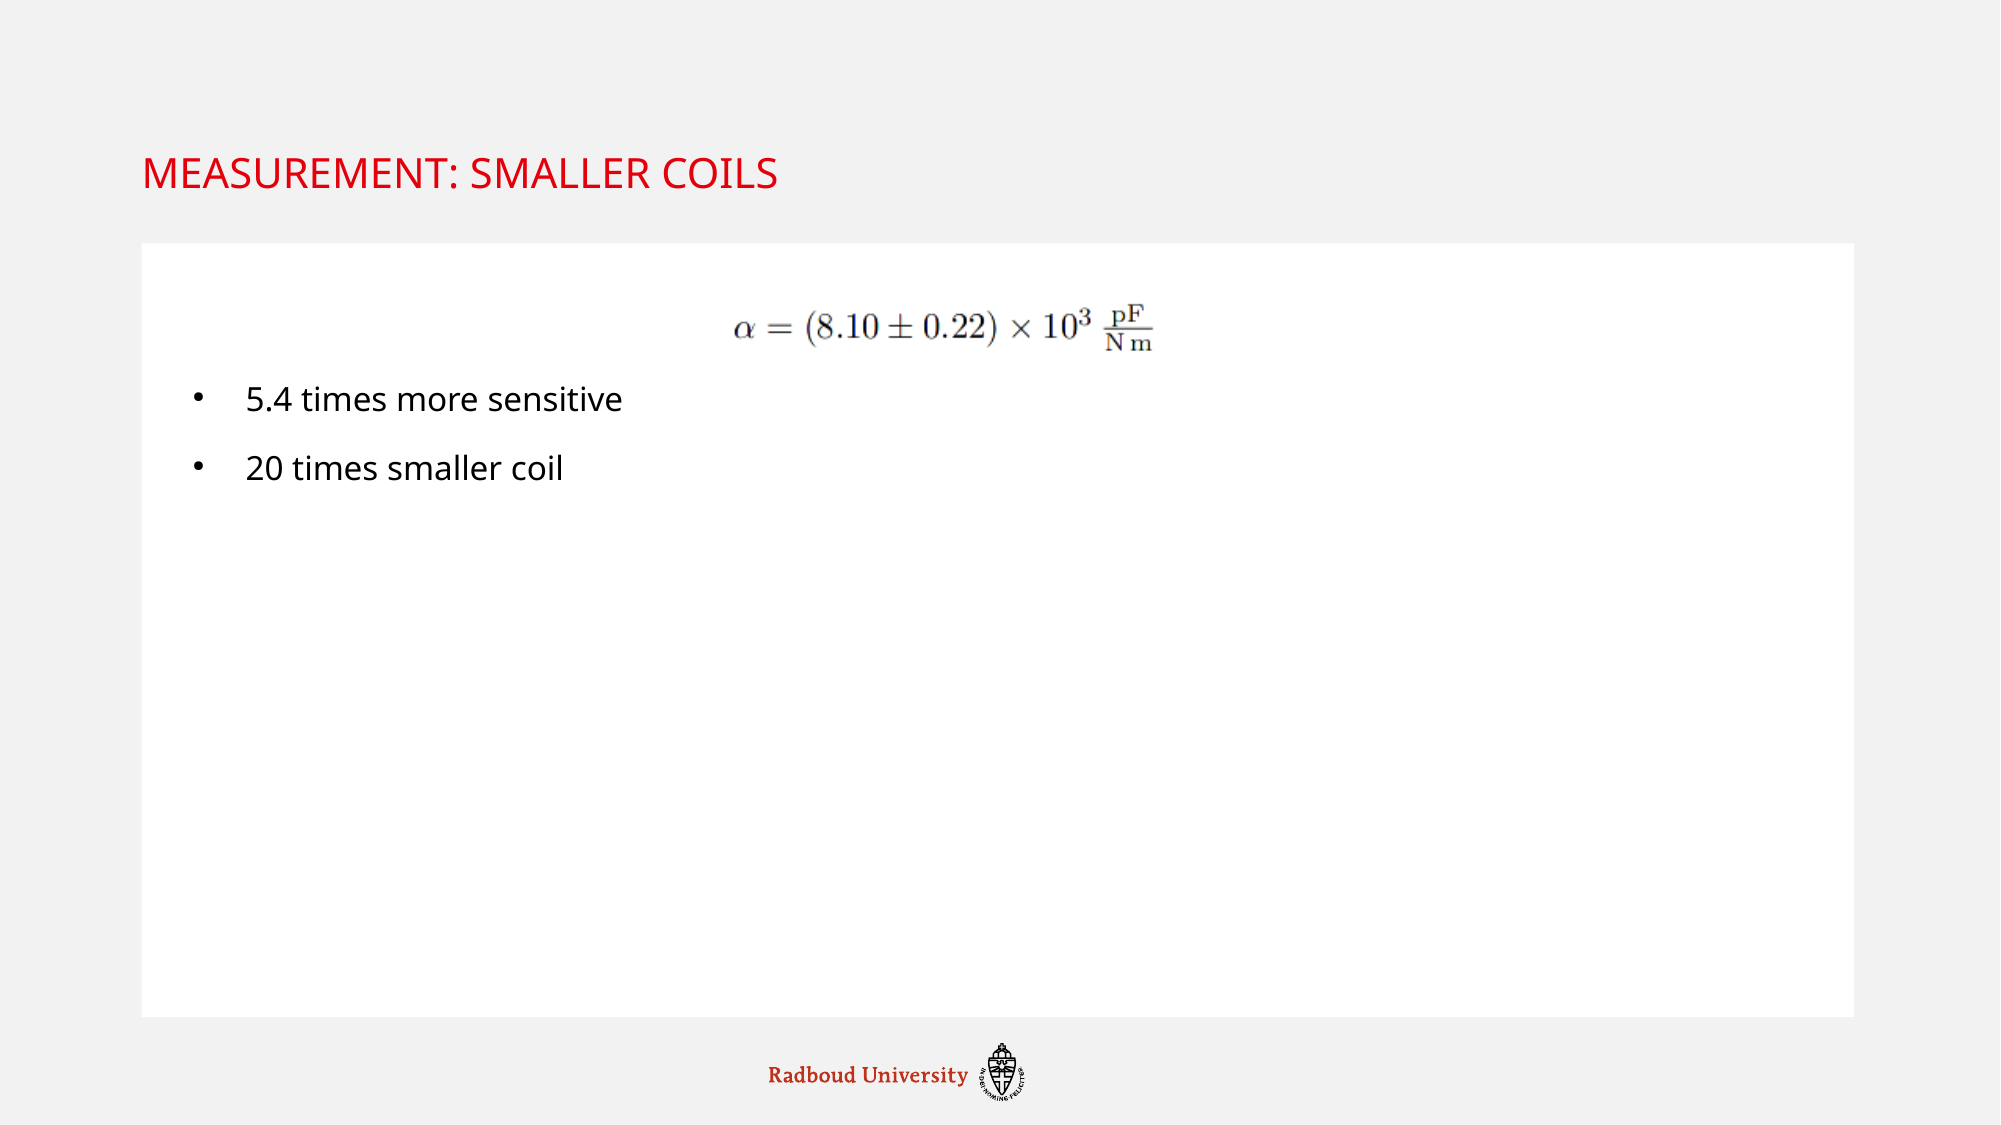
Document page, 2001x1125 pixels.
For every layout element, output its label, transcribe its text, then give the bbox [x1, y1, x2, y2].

list 5.4 times more sensitive 20 times smaller coil [174, 377, 1826, 982]
picture [732, 298, 1158, 367]
title Measurement: smaller coils [141, 146, 1855, 195]
